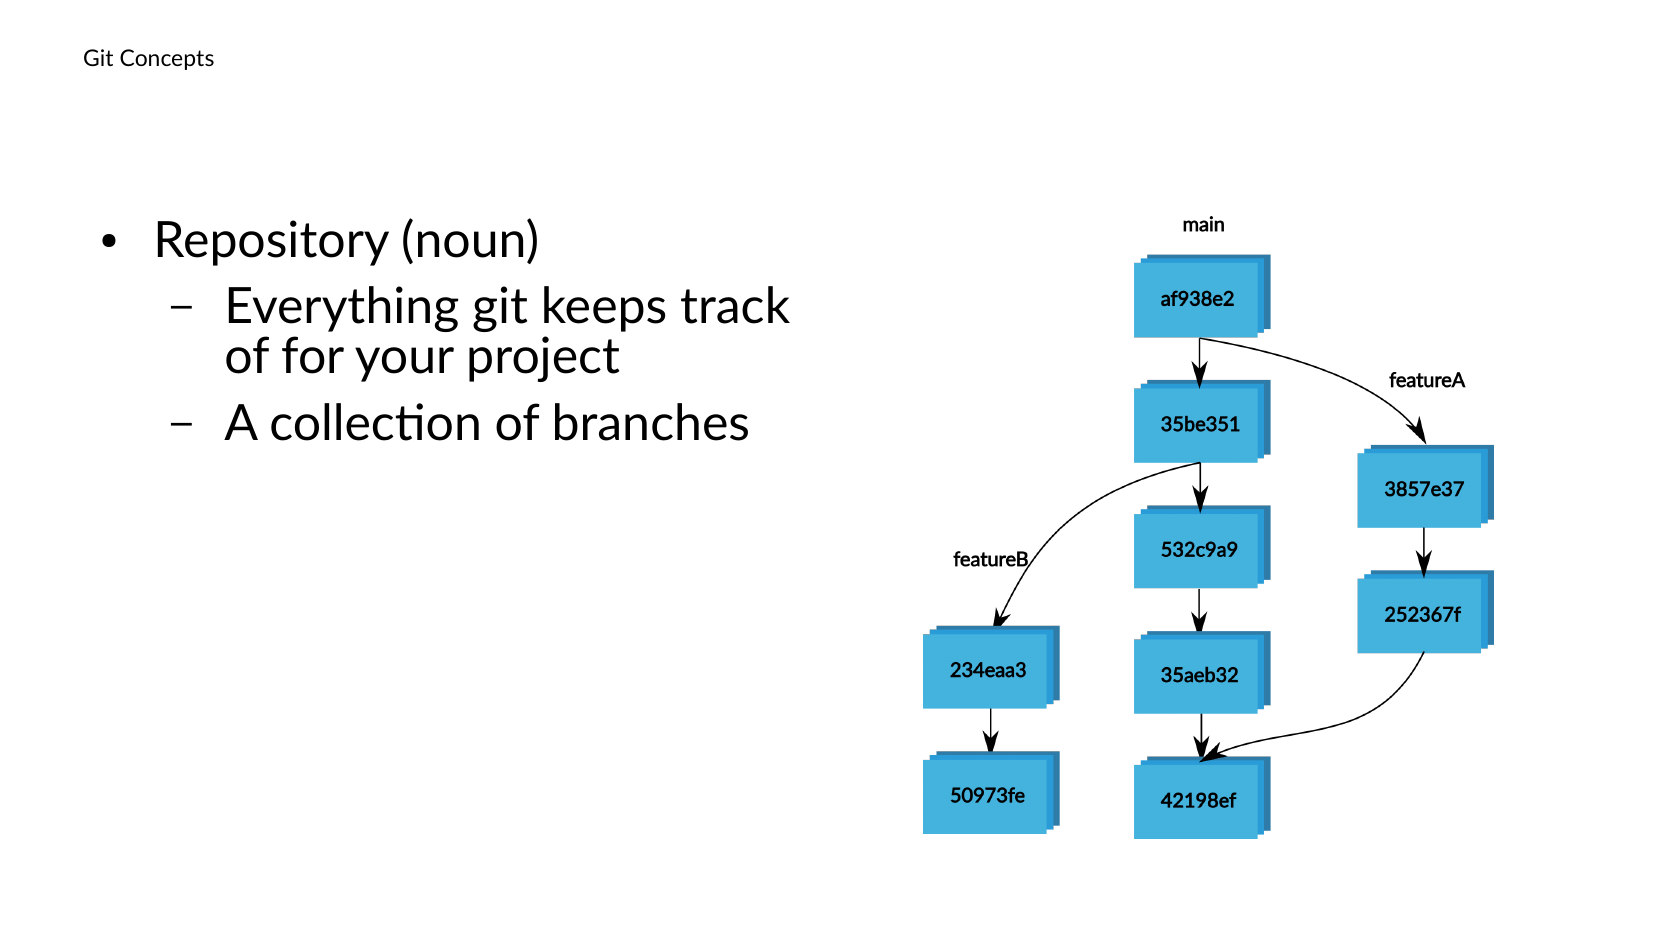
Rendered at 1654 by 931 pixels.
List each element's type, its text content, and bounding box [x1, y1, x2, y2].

title Git Concepts [83, 0, 1571, 119]
picture [897, 216, 1519, 839]
list Repository (noun) Everything git keeps track of for your project A collection of branches [82, 217, 809, 839]
